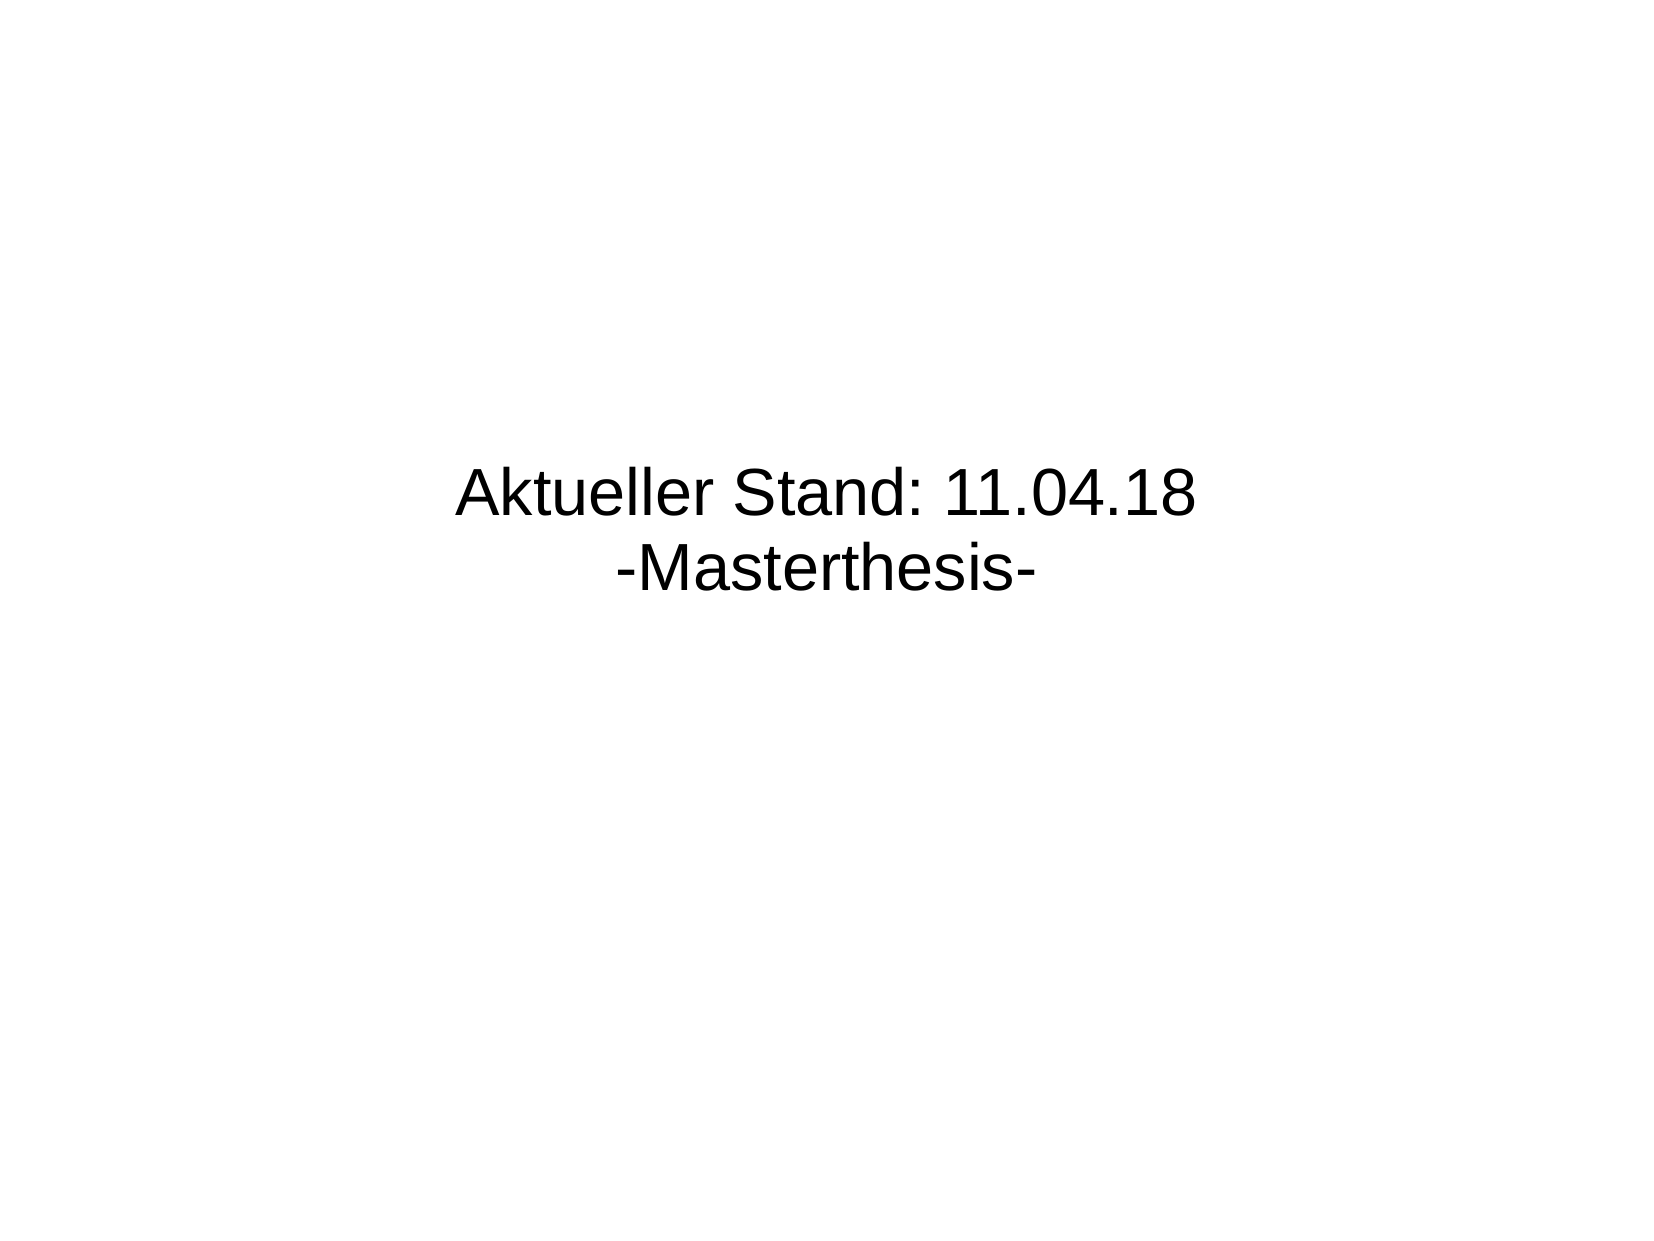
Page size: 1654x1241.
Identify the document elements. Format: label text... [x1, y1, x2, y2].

subtitle Aktueller Stand: 11.04.18 -Masterthesis- [82, 49, 1571, 1010]
